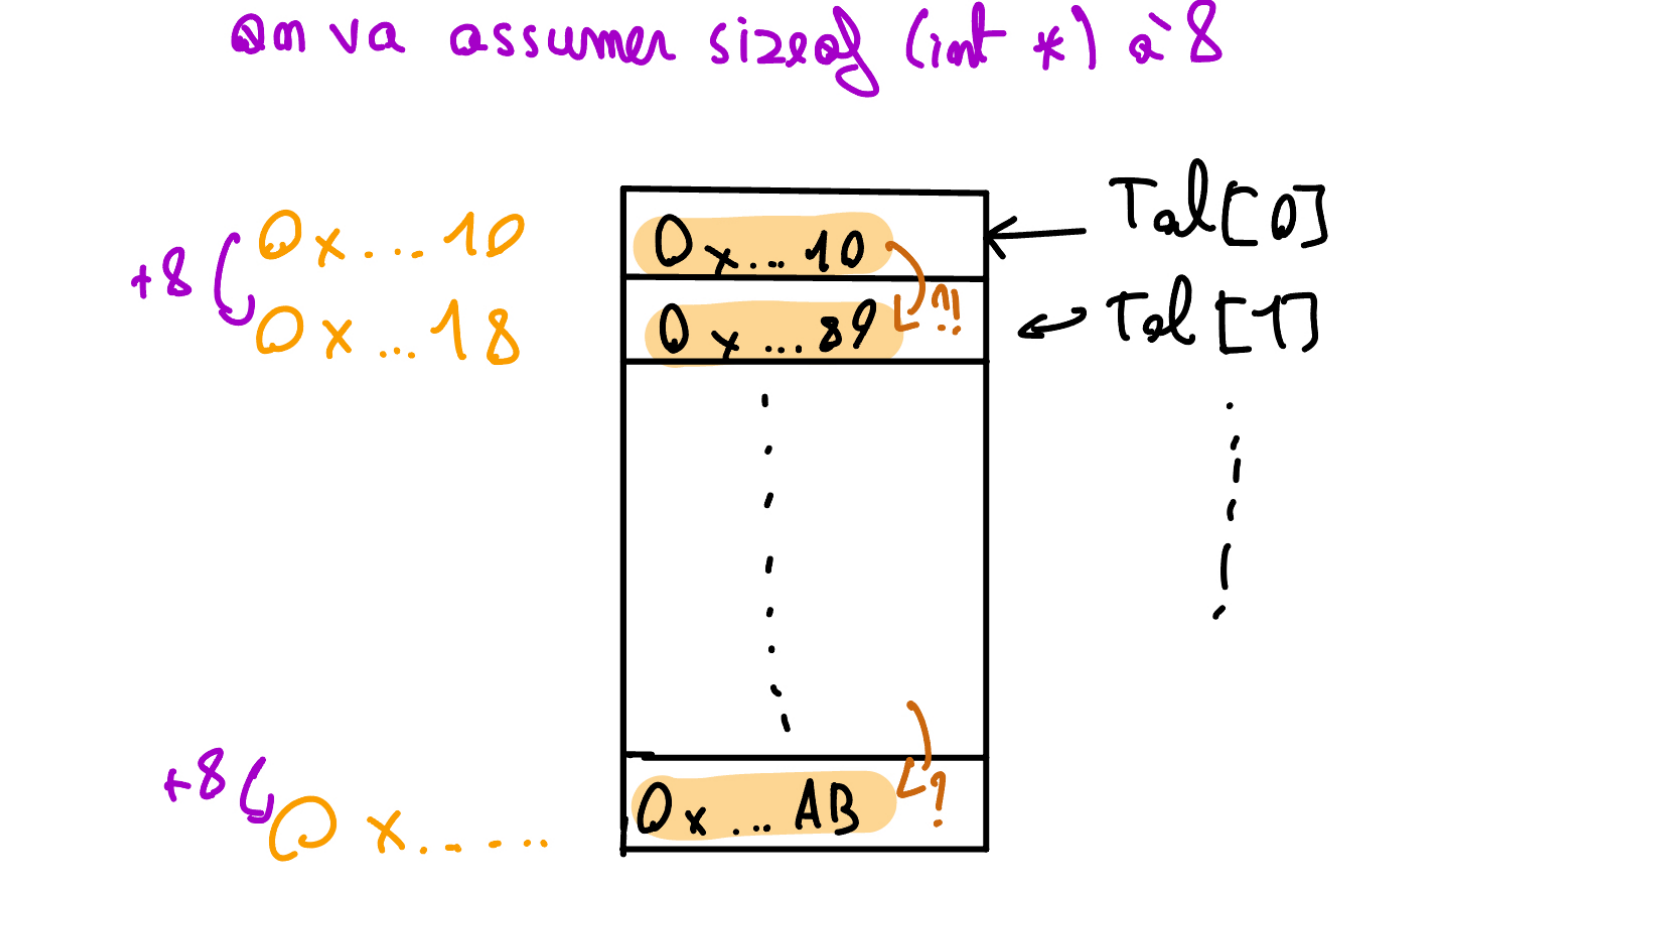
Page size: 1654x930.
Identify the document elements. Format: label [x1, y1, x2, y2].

picture [112, 0, 1442, 886]
